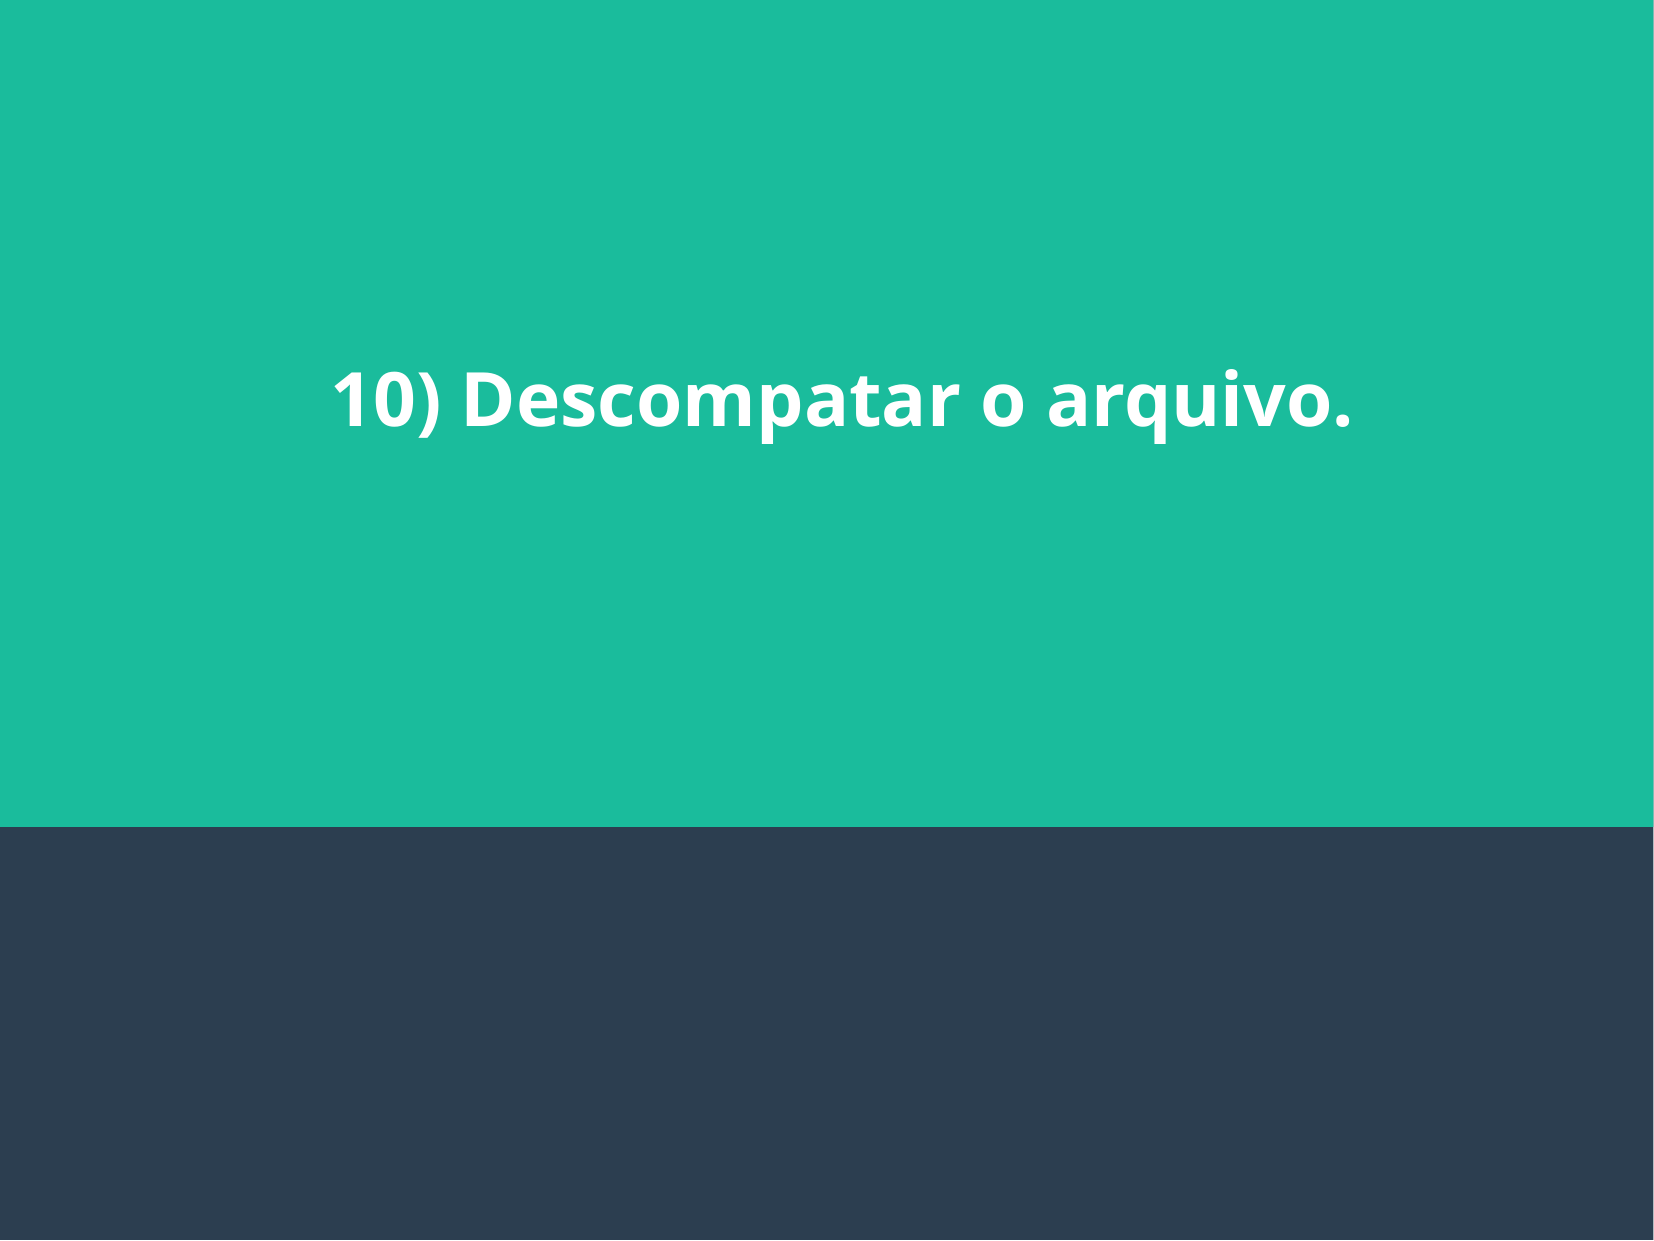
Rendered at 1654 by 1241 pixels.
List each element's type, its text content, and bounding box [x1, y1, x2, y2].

title 10) Descompatar o arquivo. [75, 292, 1611, 451]
